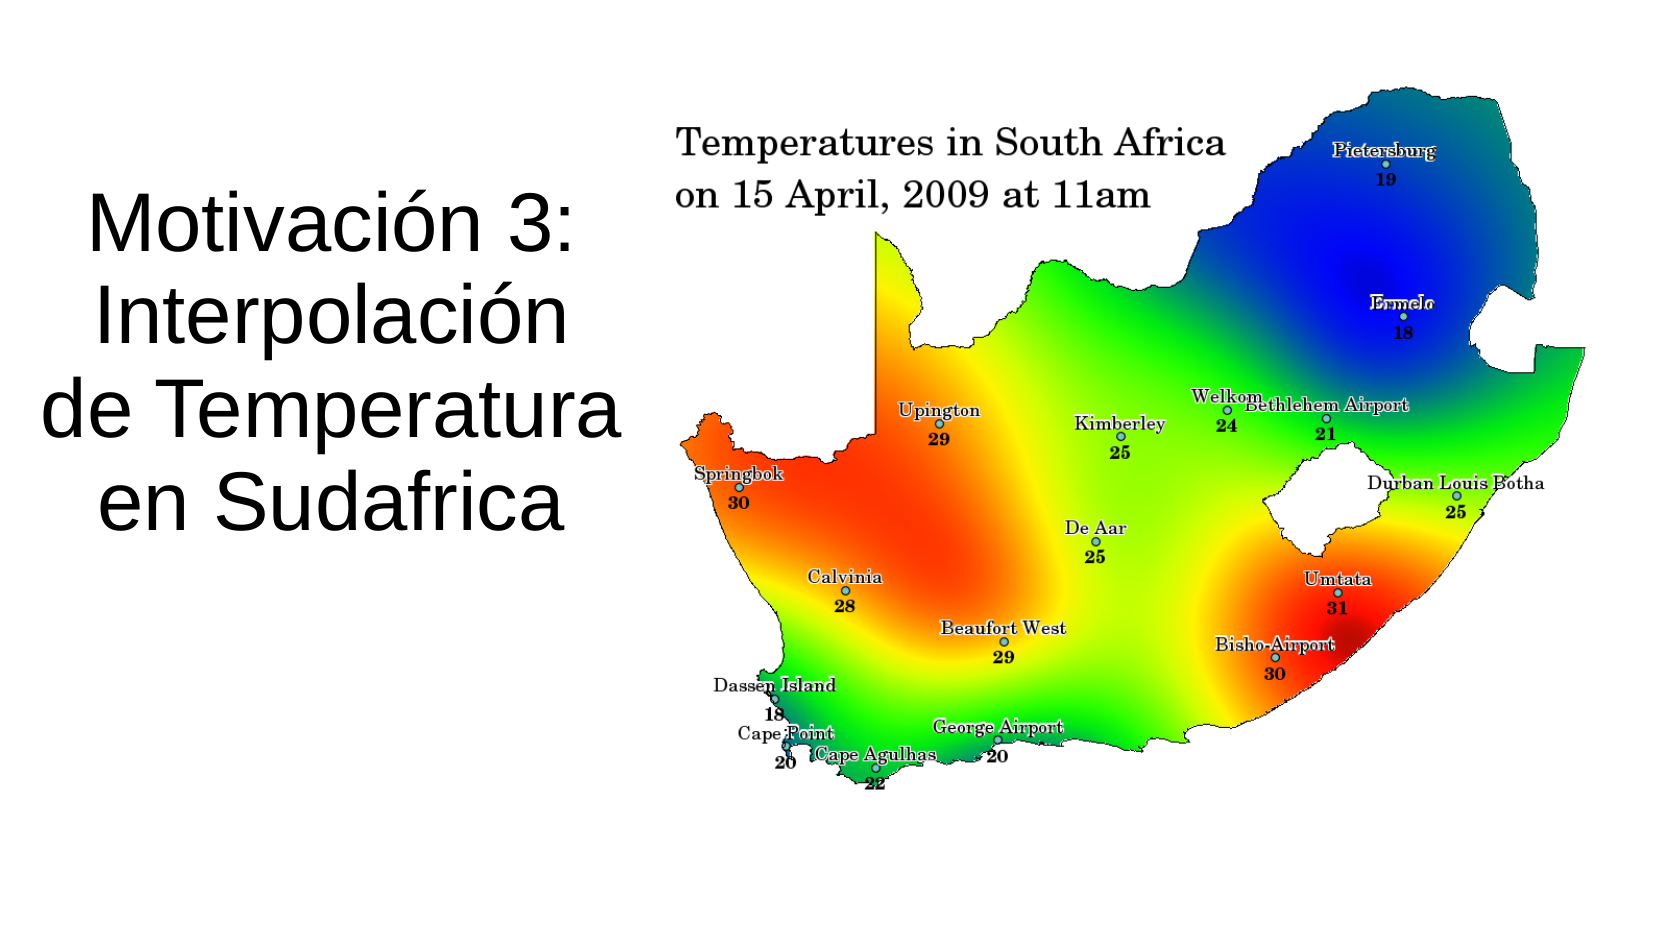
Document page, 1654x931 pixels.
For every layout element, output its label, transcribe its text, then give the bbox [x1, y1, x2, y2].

title Motivación 3: Interpolación de Temperatura en Sudafrica [35, 27, 628, 696]
picture [649, 75, 1594, 801]
